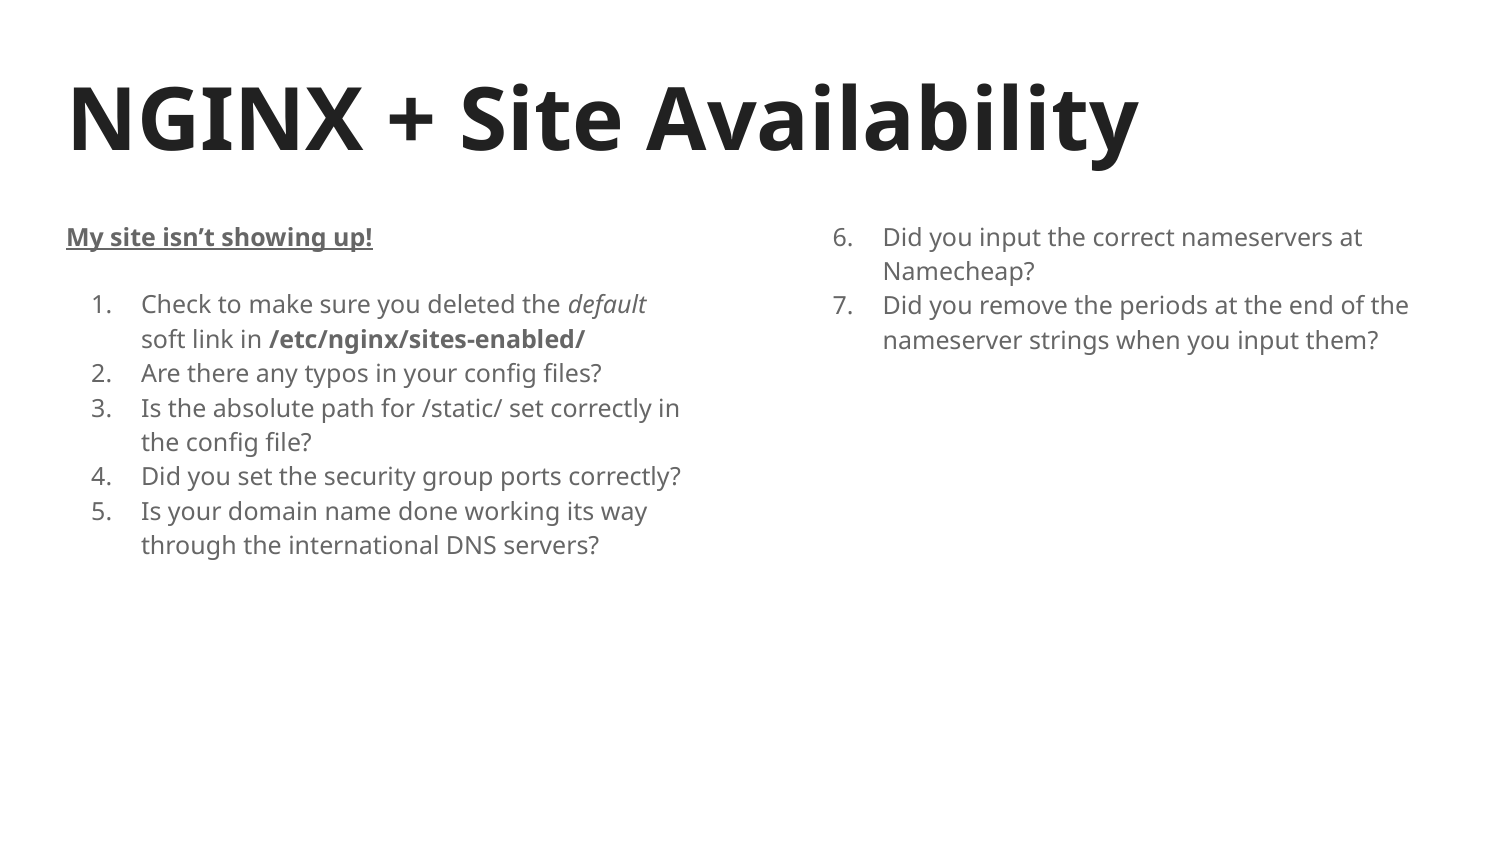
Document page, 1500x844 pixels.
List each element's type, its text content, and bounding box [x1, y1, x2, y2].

list Did you input the correct nameservers at Namecheap? Did you remove the periods at the end of the nameserver strings when you input them? [792, 201, 1449, 750]
title NGINX + Site Availability [51, 48, 1449, 180]
list My site isn’t showing up! Check to make sure you deleted the default soft link in /etc/nginx/sites-enabled/ Are there any typos in your config files? Is the absolute path for /static/ set correctly in the config file? Did you set the security group ports correctly? Is your domain name done working its way through the international DNS servers? [51, 201, 708, 750]
